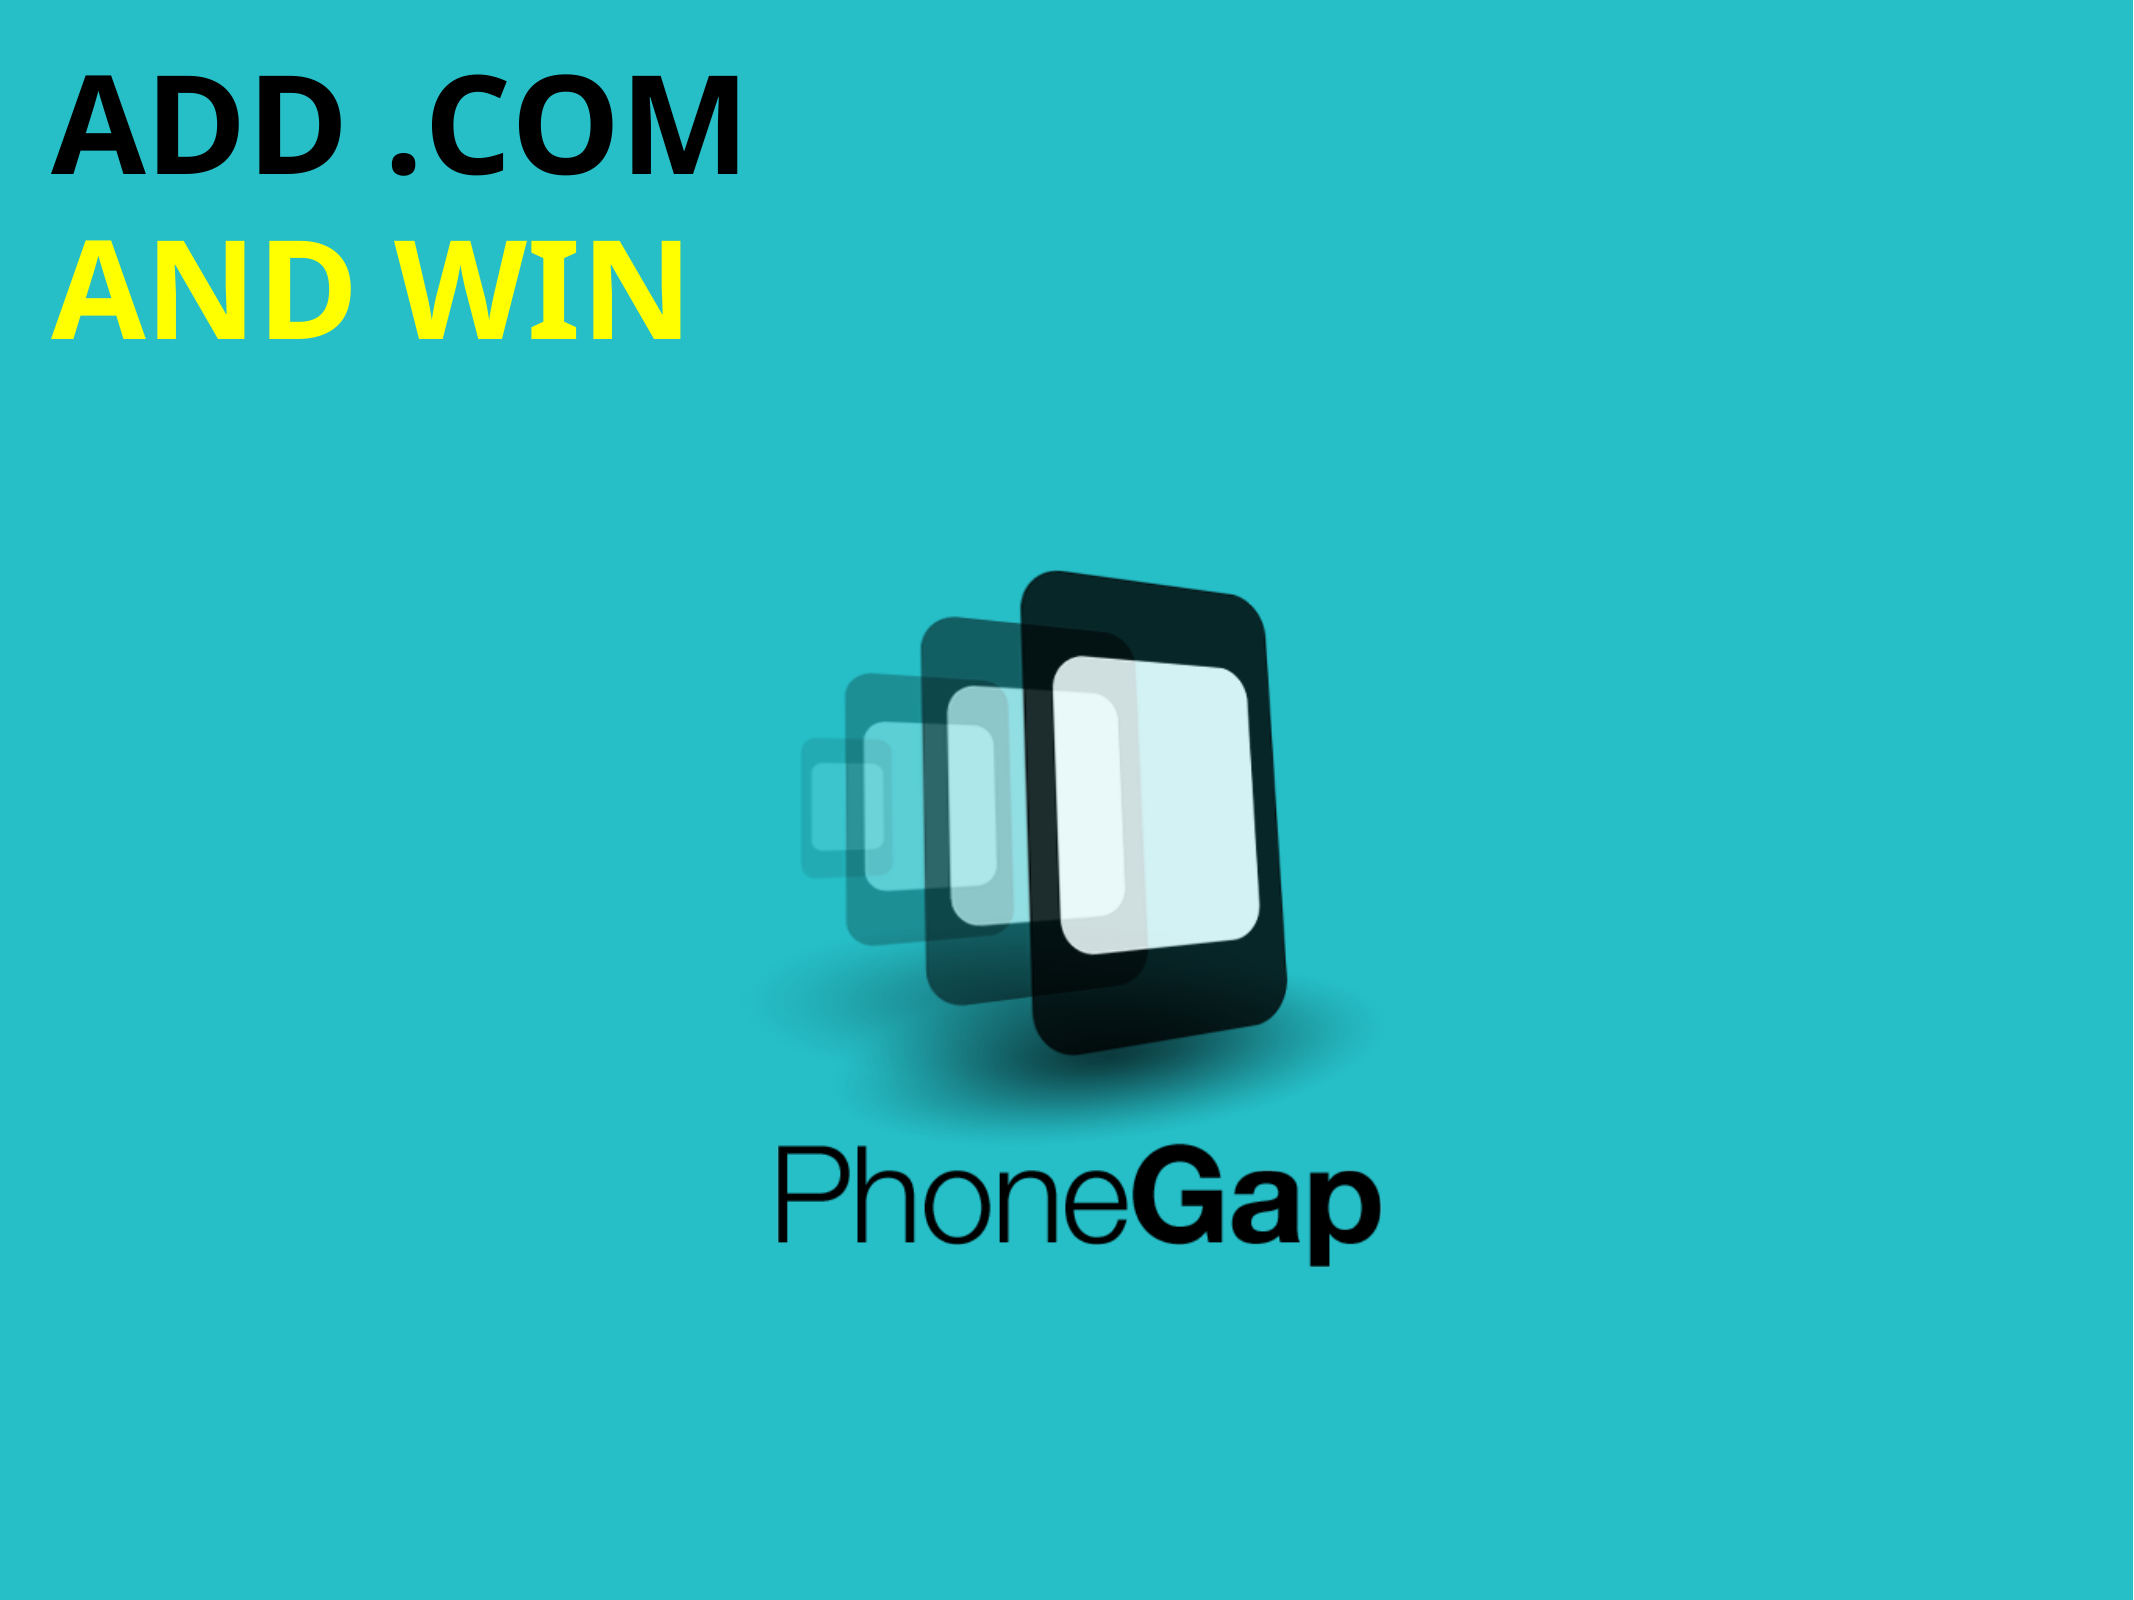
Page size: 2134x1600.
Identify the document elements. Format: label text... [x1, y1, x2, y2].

text_box ADD .COM AND WIN [41, 37, 2134, 483]
picture [675, 512, 1475, 1313]
